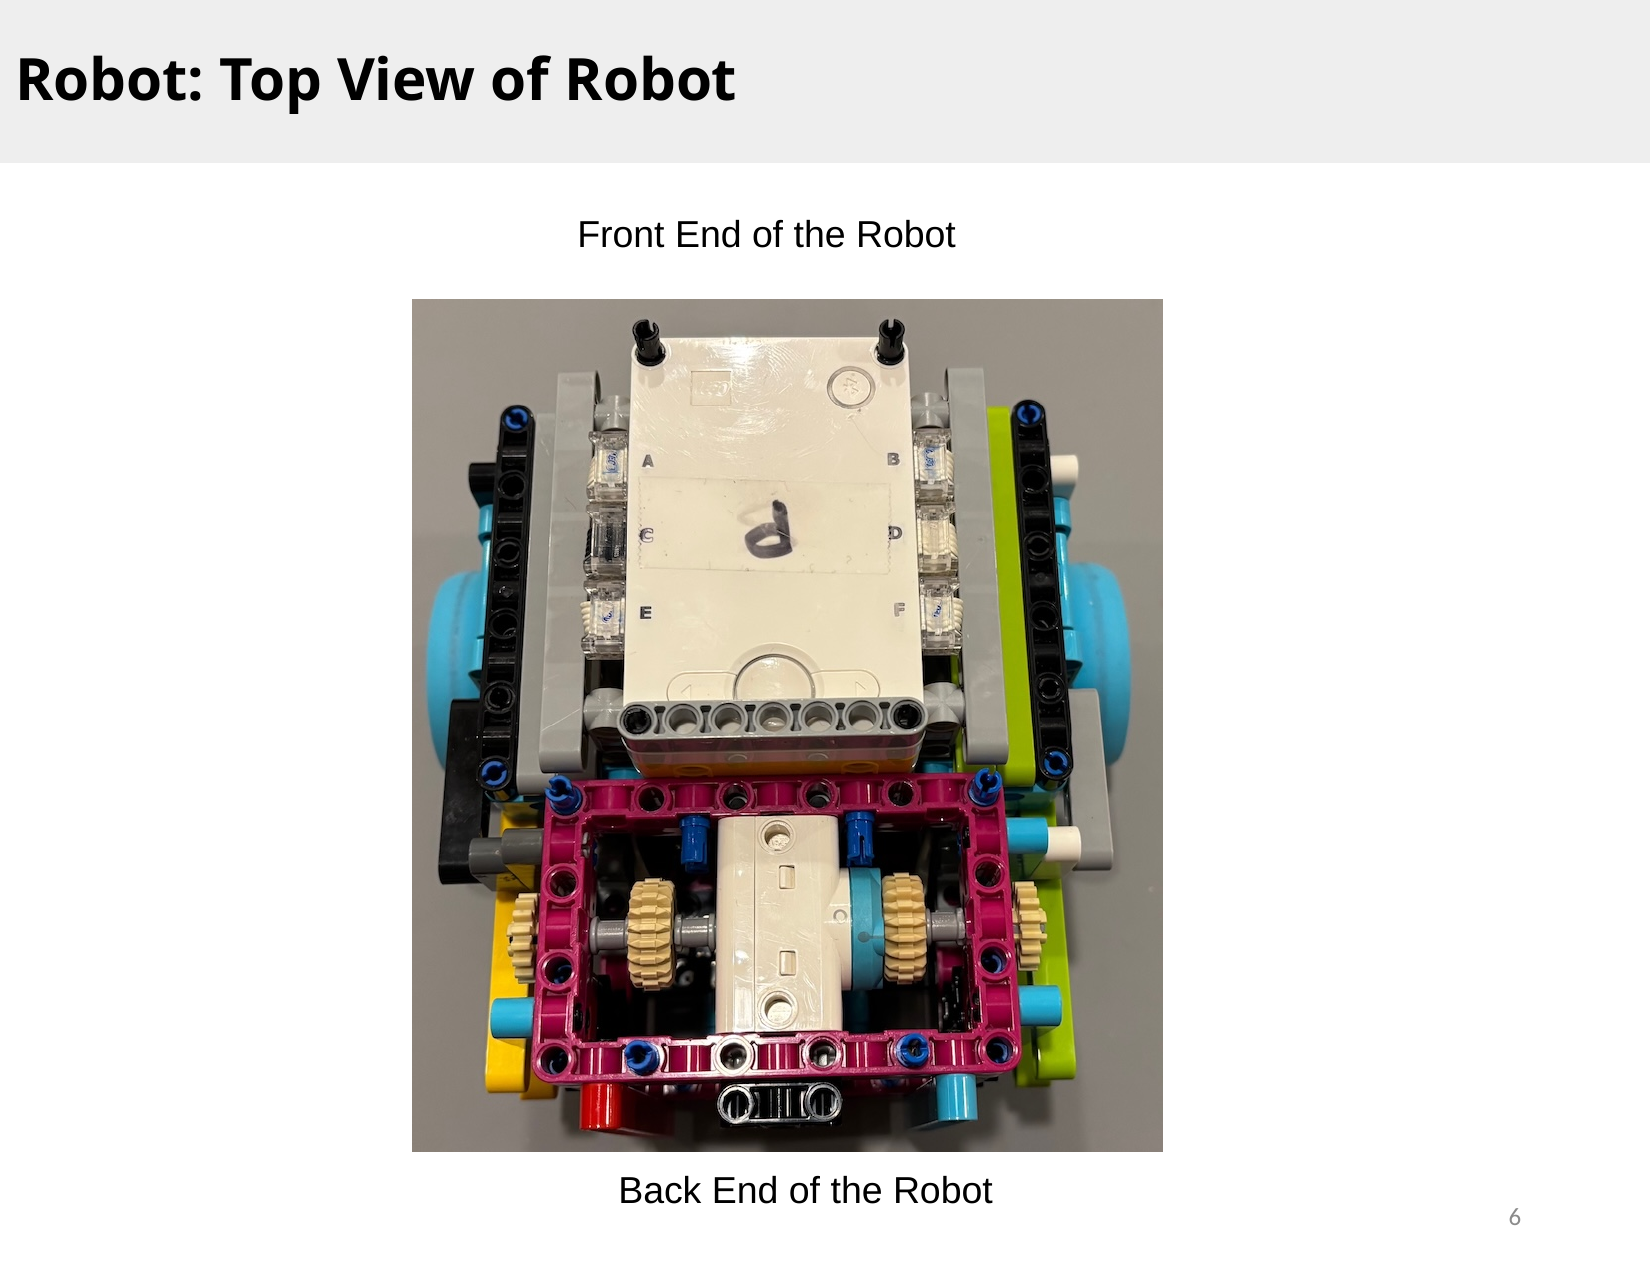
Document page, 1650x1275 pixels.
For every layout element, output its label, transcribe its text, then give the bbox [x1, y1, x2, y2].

picture [412, 299, 1163, 1152]
title Robot: Top View of Robot [0, 0, 1650, 163]
text_box Back End of the Robot [603, 1162, 1013, 1220]
text_box Front End of the Robot [562, 205, 972, 263]
